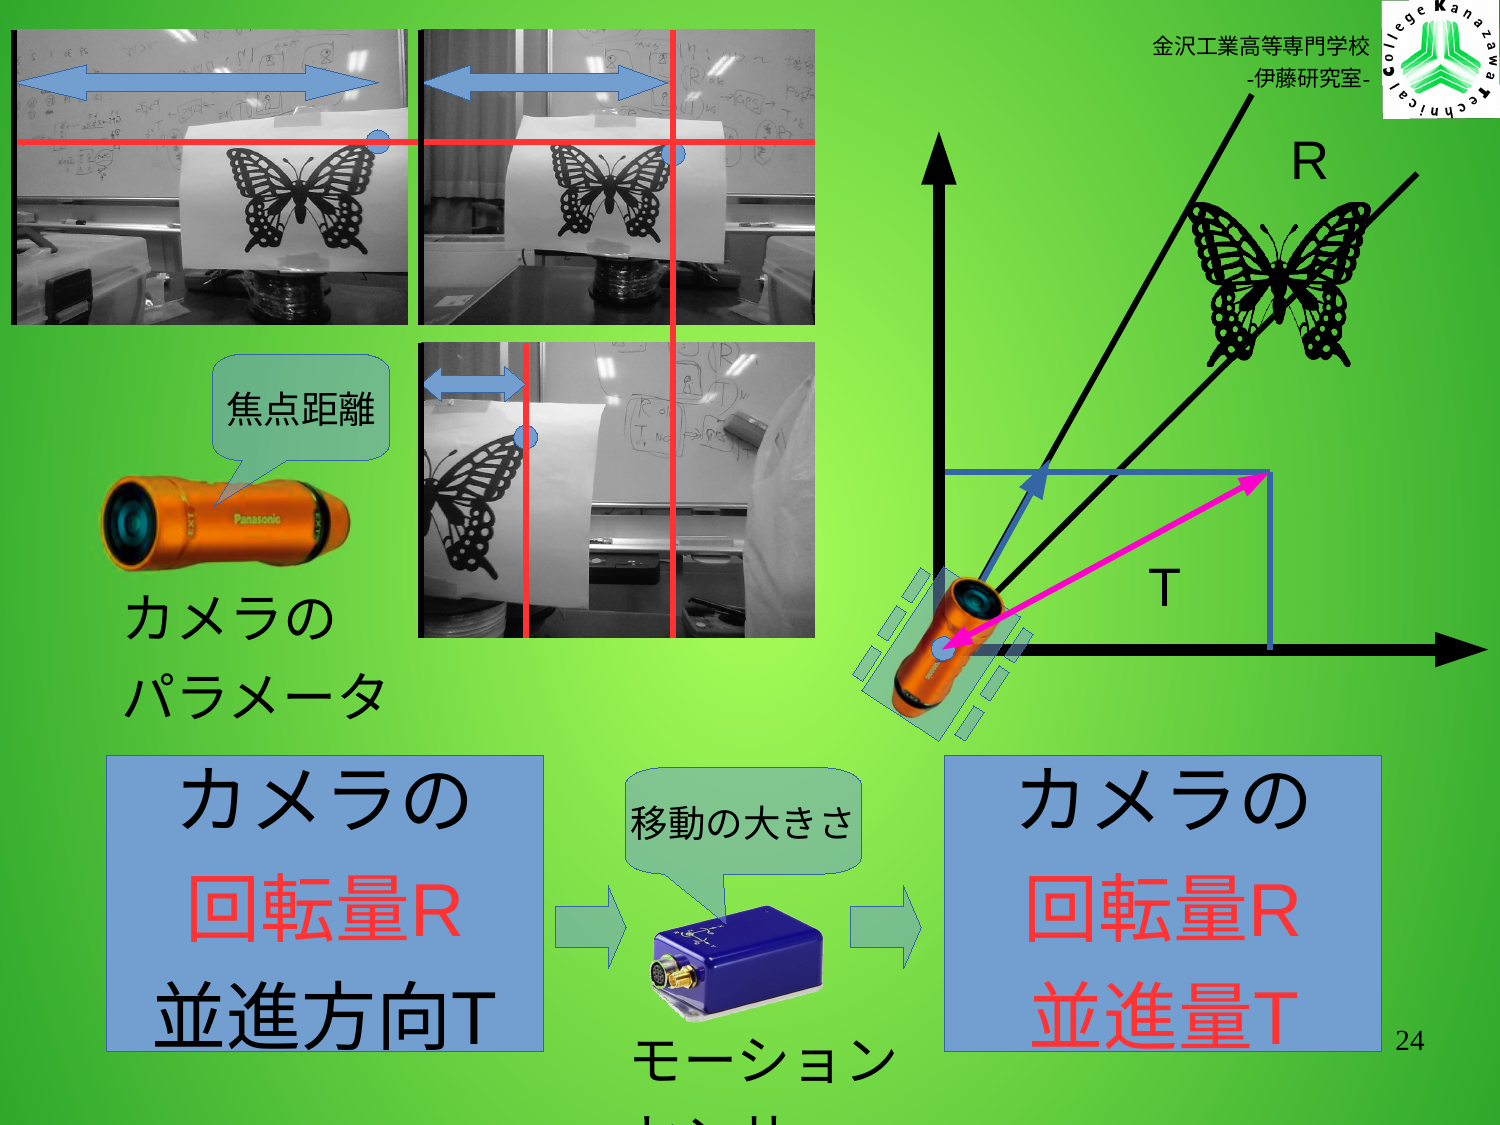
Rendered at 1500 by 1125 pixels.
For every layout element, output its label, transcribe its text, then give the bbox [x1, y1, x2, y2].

text_box [931, 636, 956, 661]
text_box [366, 129, 390, 139]
text_box [852, 645, 882, 682]
text_box モーションセンサ [614, 1010, 922, 1125]
text_box [513, 425, 523, 449]
text_box [980, 665, 1010, 701]
text_box カメラの 回転量R 並進量T [944, 755, 1382, 1052]
text_box [901, 567, 931, 603]
text_box [555, 885, 627, 969]
text_box [17, 64, 379, 101]
picture [17, 29, 408, 139]
picture [648, 904, 826, 1010]
text_box 移動の大きさ [625, 767, 862, 924]
picture [676, 29, 815, 139]
text_box R [1275, 122, 1347, 201]
text_box [366, 145, 390, 154]
text_box [529, 425, 538, 449]
picture [17, 145, 408, 325]
text_box 焦点距離 [212, 354, 390, 507]
text_box [954, 705, 985, 741]
picture [529, 342, 670, 638]
text_box [424, 65, 668, 101]
picture [1186, 200, 1371, 367]
text_box [676, 145, 686, 166]
text_box [424, 366, 526, 402]
picture [424, 342, 528, 380]
text_box カメラの パラメータ [106, 568, 579, 693]
picture [424, 387, 523, 568]
text_box [661, 145, 670, 165]
text_box [1004, 627, 1034, 663]
picture [424, 29, 675, 139]
picture [827, 516, 1070, 777]
picture [676, 145, 815, 325]
picture [424, 145, 670, 325]
picture [1382, 0, 1500, 119]
text_box [877, 605, 907, 641]
text_box カメラの 回転量R 並進方向T [106, 755, 544, 1052]
text_box [850, 885, 922, 969]
picture [676, 342, 815, 638]
text_box T [1133, 550, 1205, 626]
picture [47, 405, 390, 635]
